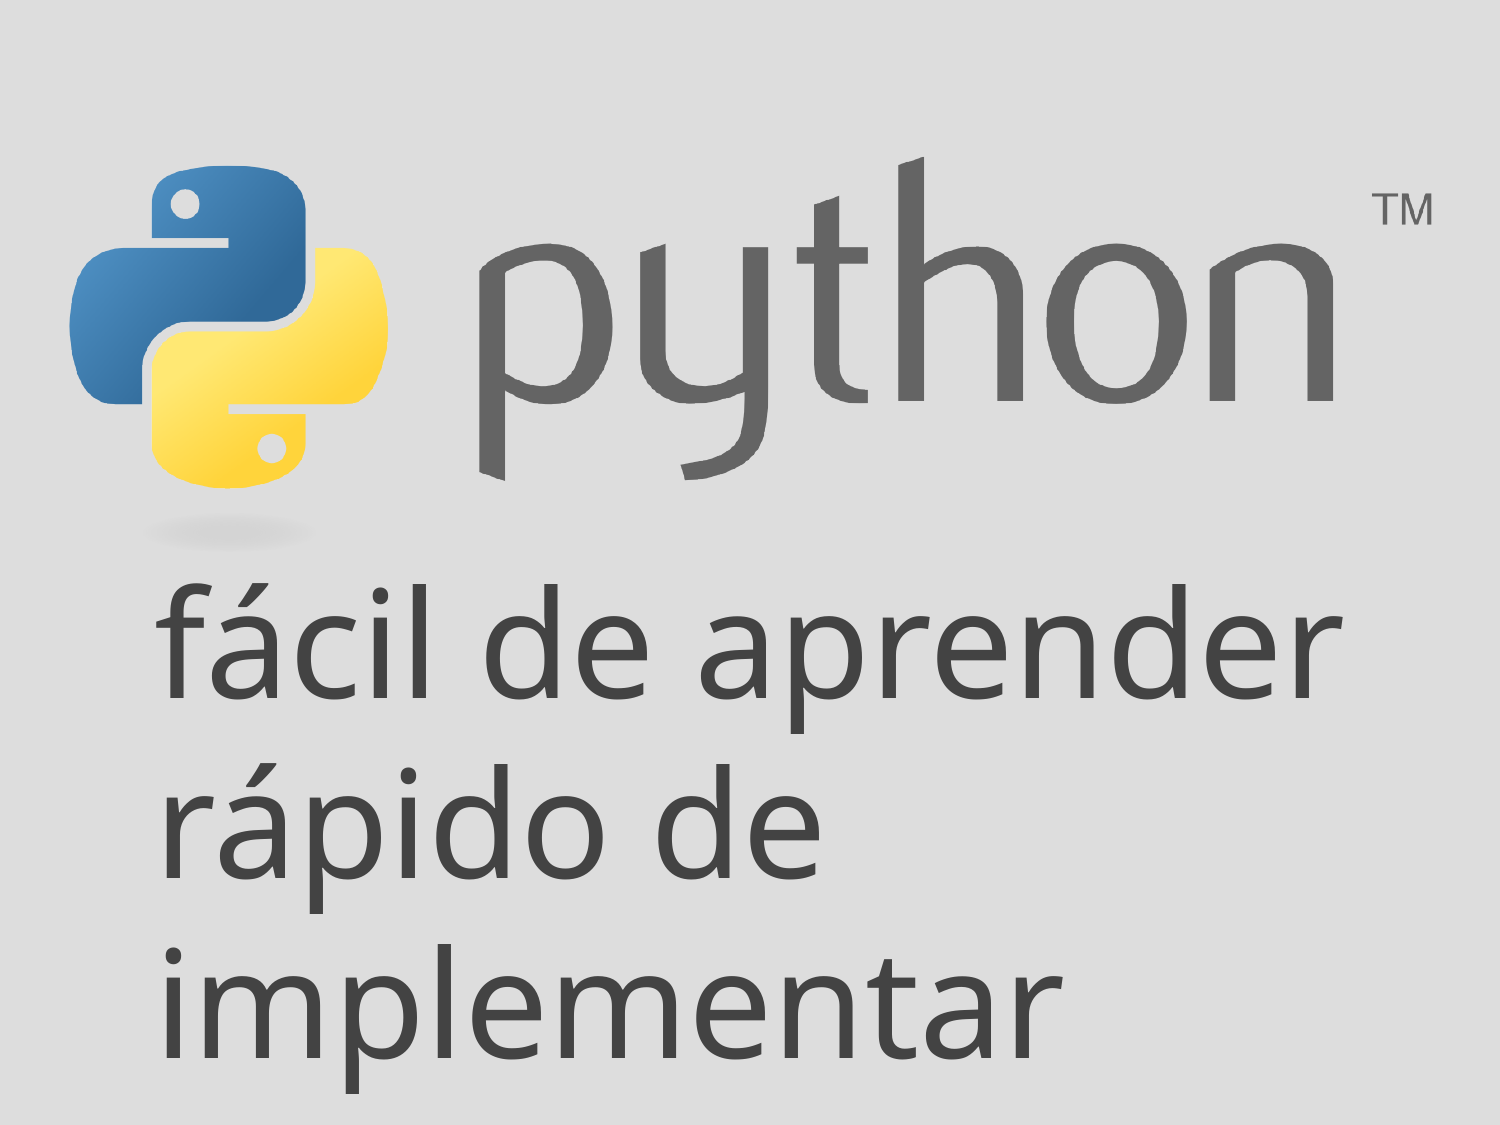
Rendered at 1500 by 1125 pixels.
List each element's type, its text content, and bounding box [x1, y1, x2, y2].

picture [53, 147, 1447, 560]
title fácil de aprender rápido de implementar [75, 534, 1425, 1050]
